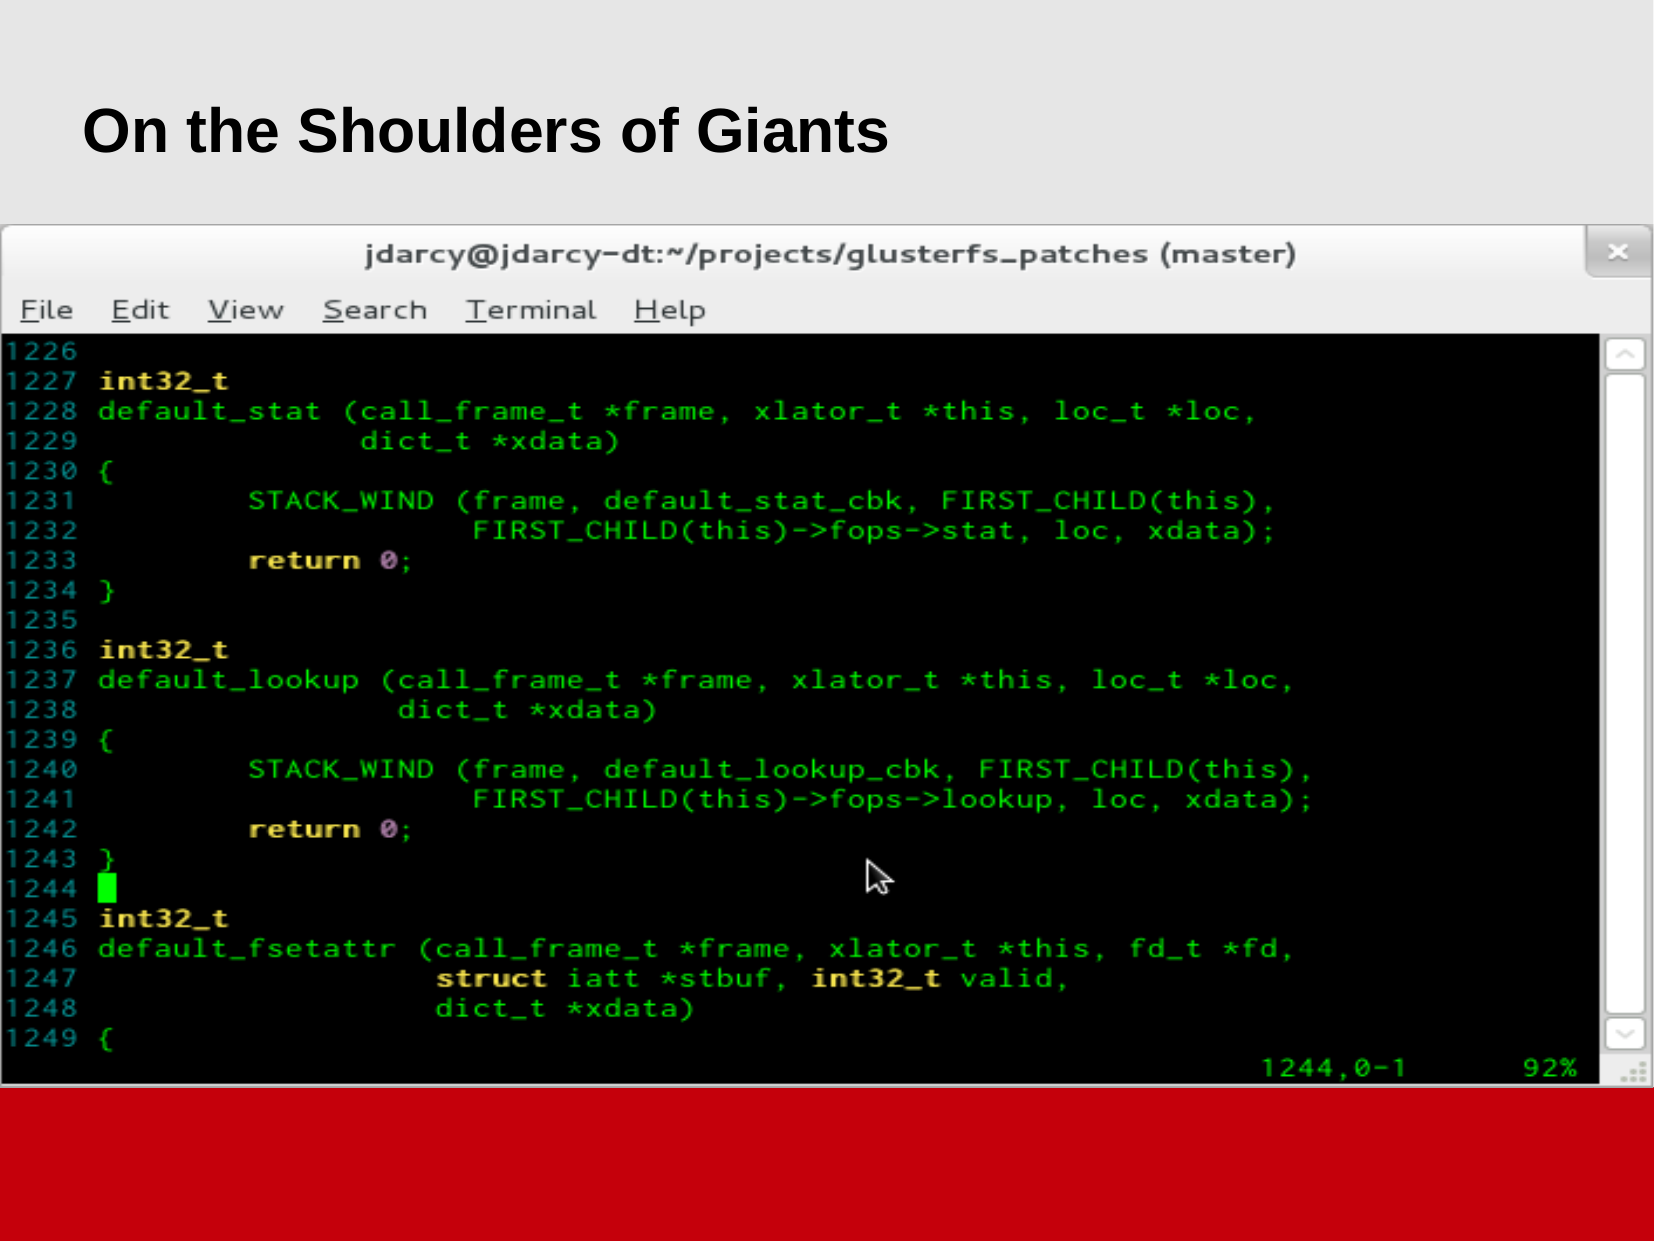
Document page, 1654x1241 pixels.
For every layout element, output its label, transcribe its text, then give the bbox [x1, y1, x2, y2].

picture [0, 224, 1654, 1088]
title On the Shoulders of Giants [82, 37, 1571, 224]
